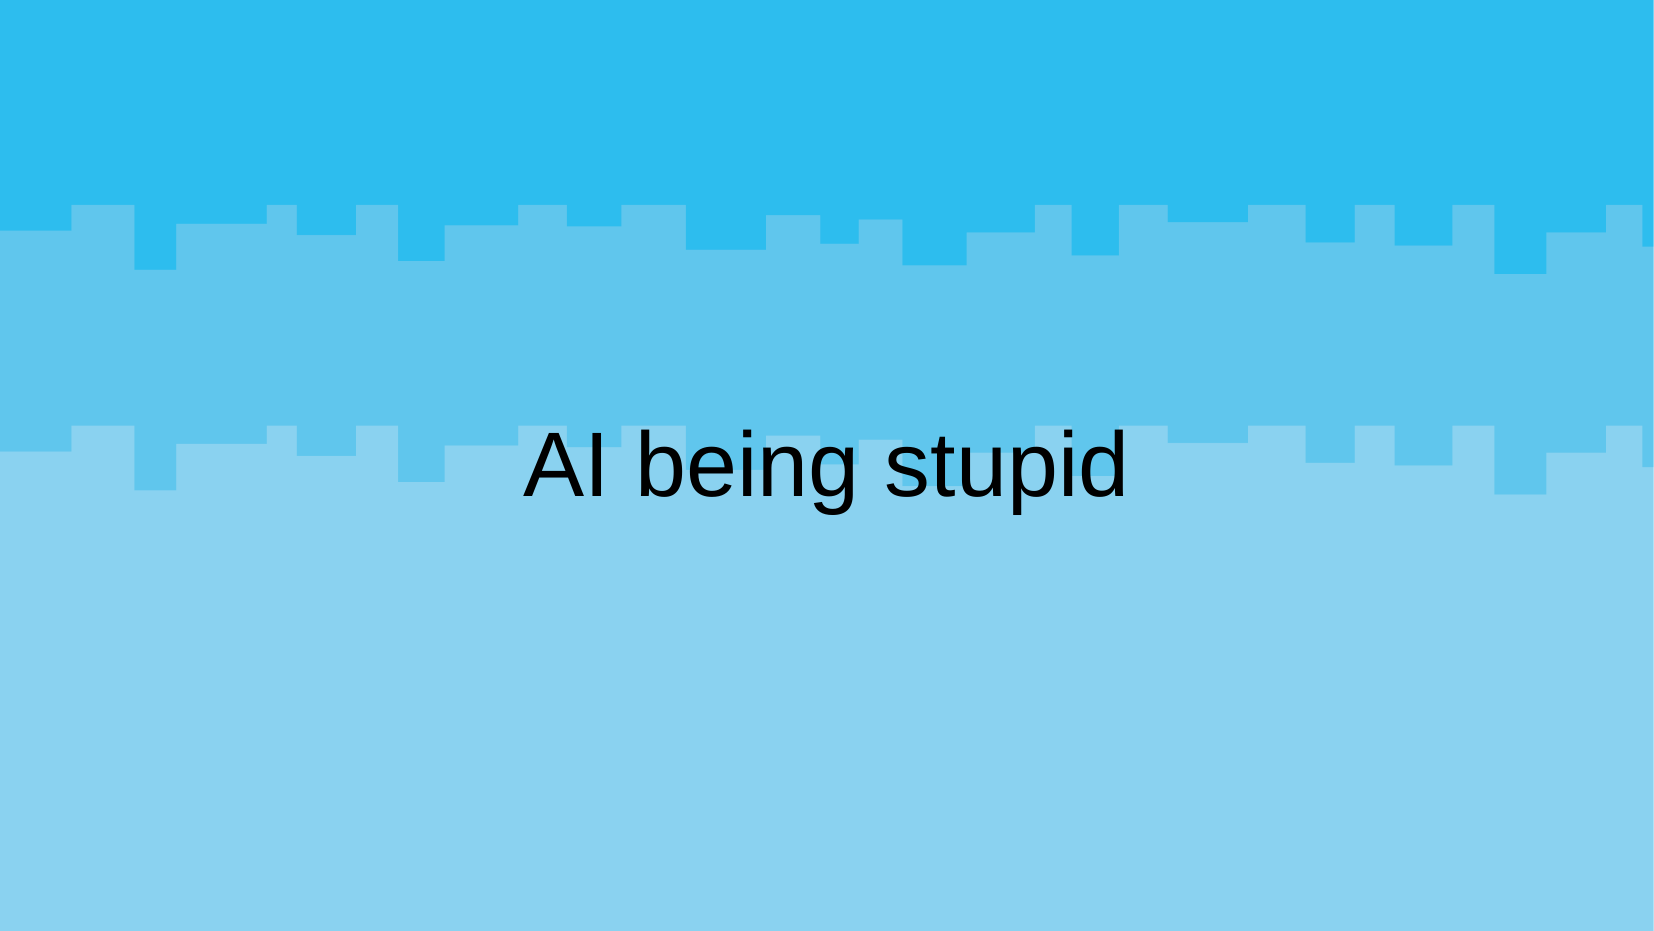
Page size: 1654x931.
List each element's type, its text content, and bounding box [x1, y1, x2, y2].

picture [0, 0, 1654, 931]
title AI being stupid [82, 387, 1571, 543]
